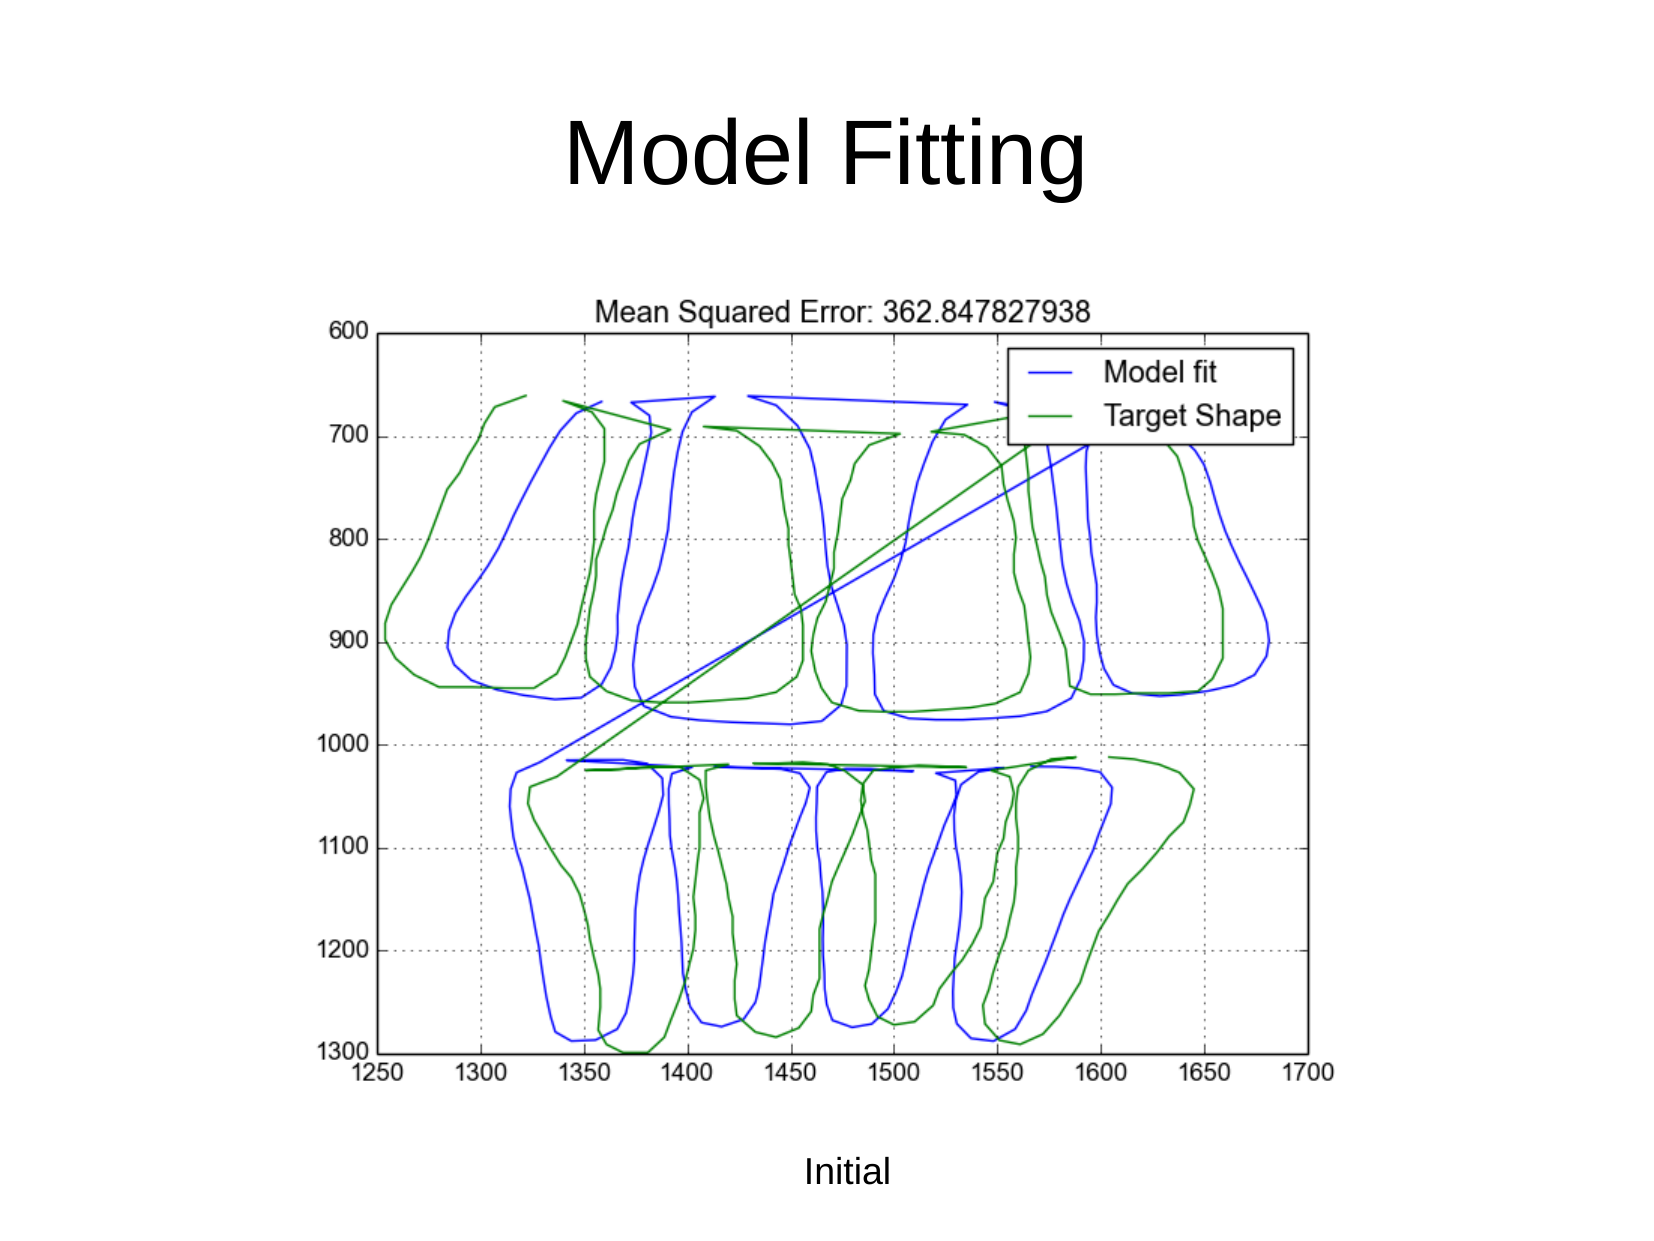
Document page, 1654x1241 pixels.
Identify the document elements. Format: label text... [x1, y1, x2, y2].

picture [227, 243, 1428, 1144]
text_box Initial [390, 1143, 1306, 1201]
title Model Fitting [82, 49, 1571, 257]
